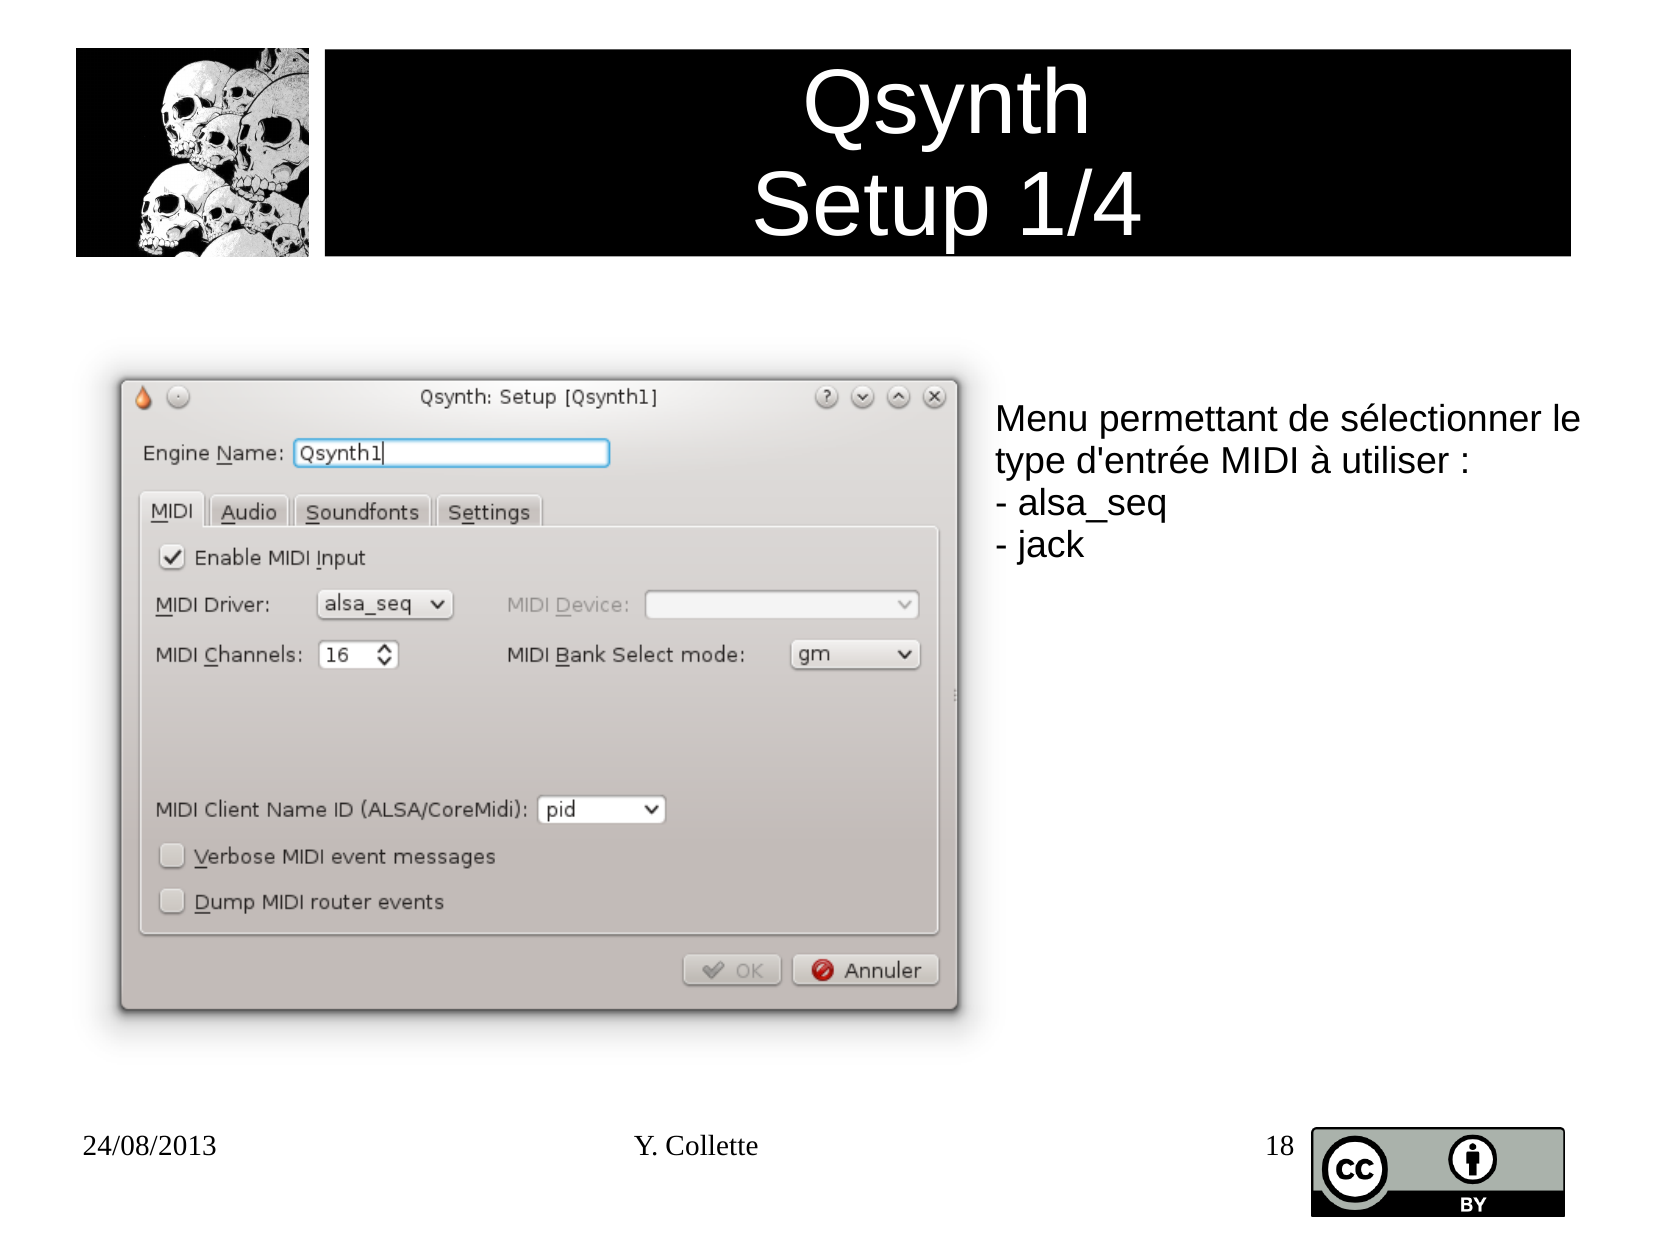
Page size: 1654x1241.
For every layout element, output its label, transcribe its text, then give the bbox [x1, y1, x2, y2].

picture [1311, 1127, 1565, 1217]
title Qsynth Setup 1/4 [324, 49, 1571, 257]
text_box Menu permettant de sélectionner le type d'entrée MIDI à utiliser : - alsa_seq - jack [980, 389, 1619, 573]
picture [76, 48, 309, 257]
picture [59, 318, 1020, 1072]
